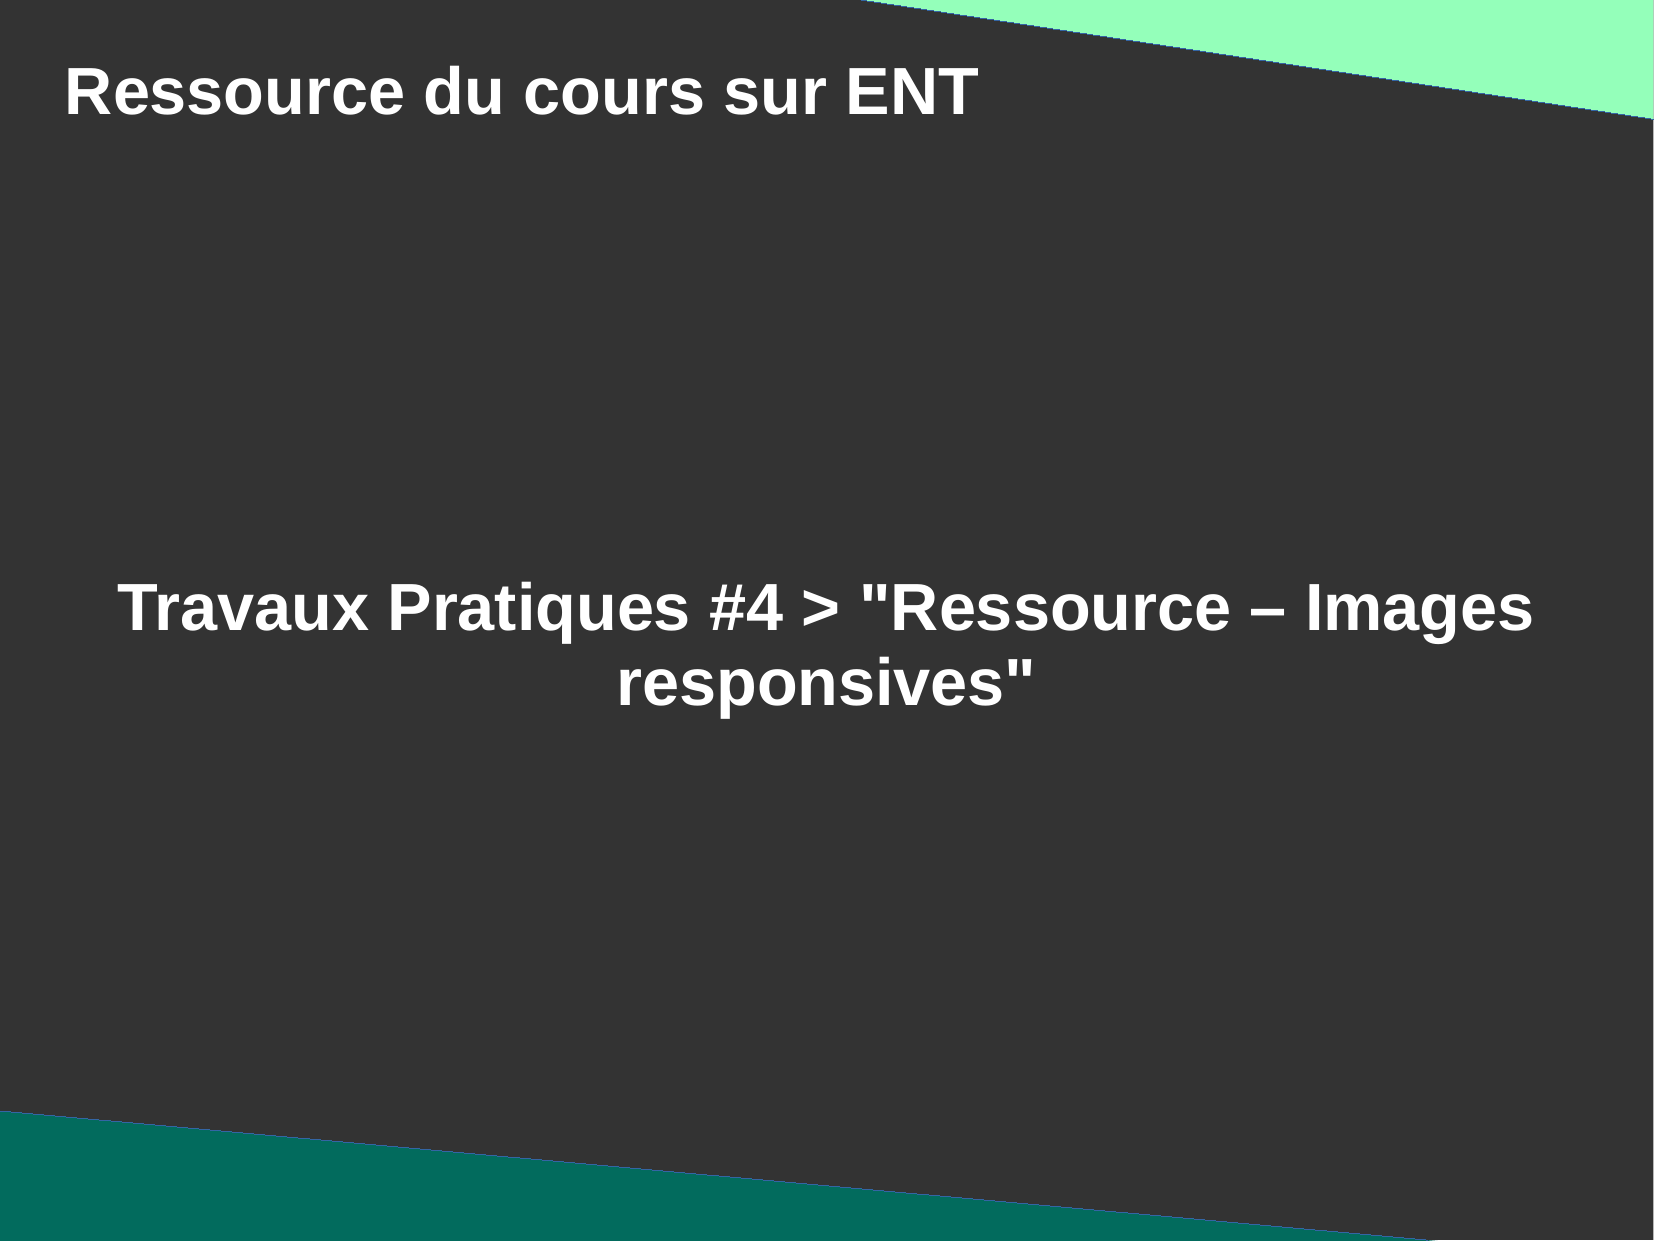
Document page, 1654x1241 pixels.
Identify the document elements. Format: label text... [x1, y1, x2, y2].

title Ressource du cours sur ENT [64, 54, 1553, 157]
title Travaux Pratiques #4 > "Ressource – Images responsives" [31, 570, 1622, 721]
text_box [861, 0, 1654, 120]
